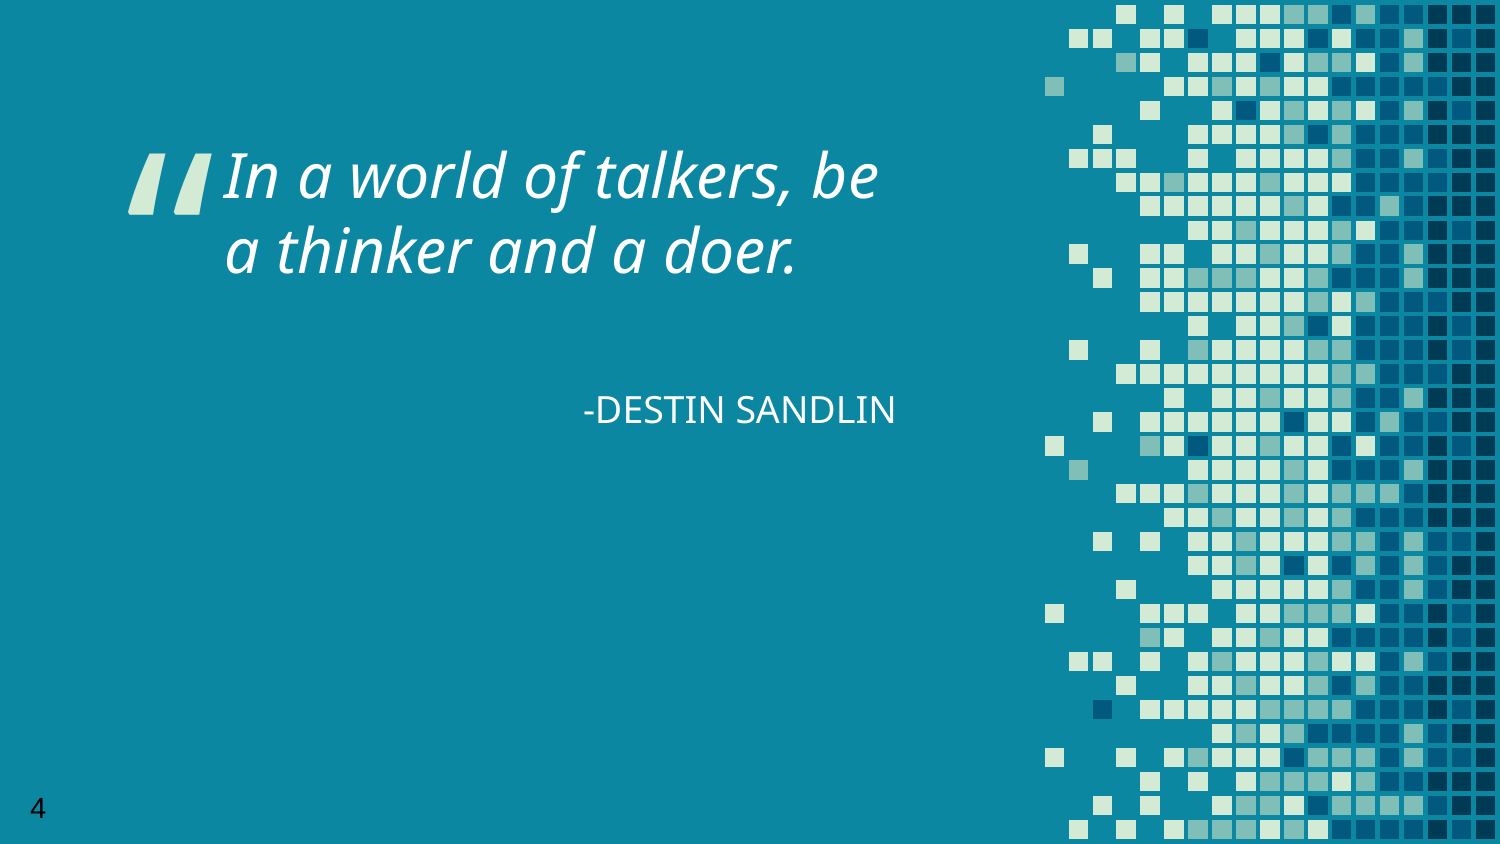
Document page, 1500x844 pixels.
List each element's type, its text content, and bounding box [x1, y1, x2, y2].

list In a world of talkers, be a thinker and a doer. -DESTIN SANDLIN [209, 121, 912, 727]
slide_number <number> [15, 774, 105, 839]
